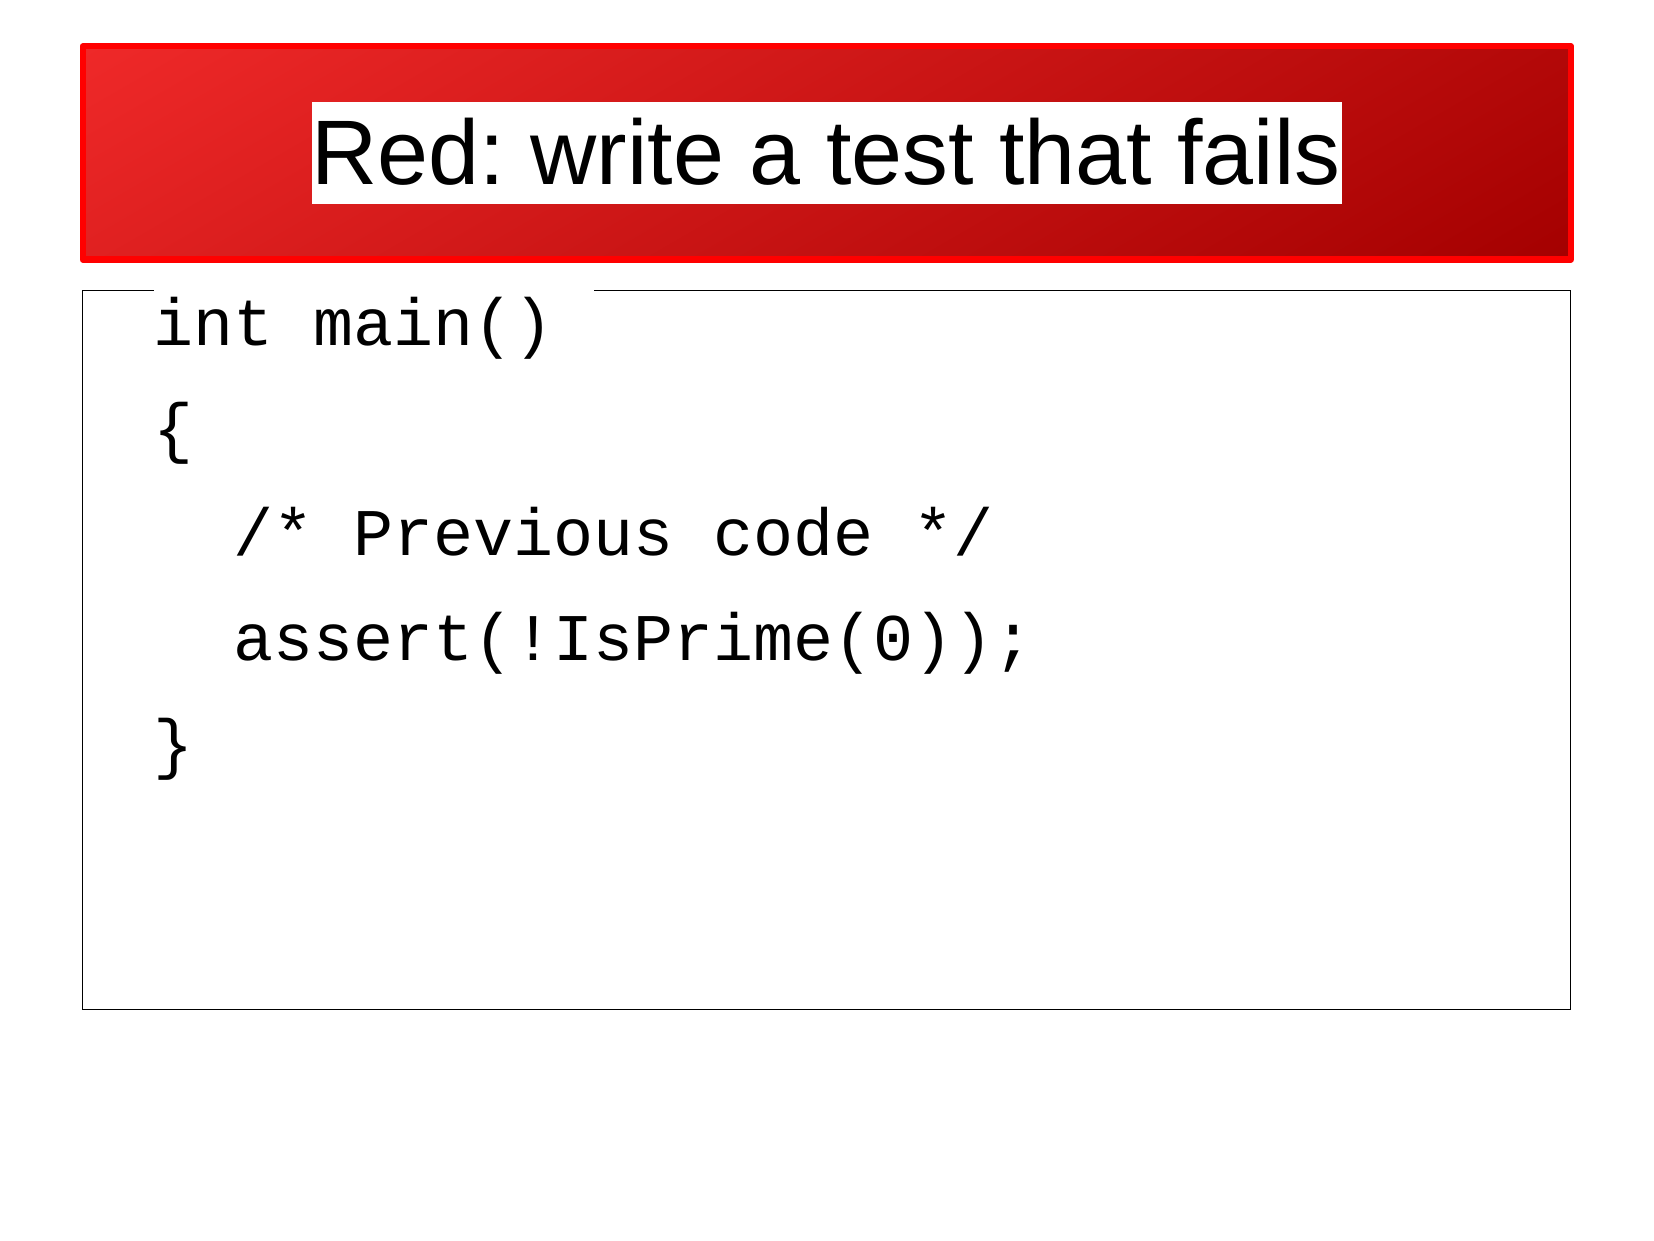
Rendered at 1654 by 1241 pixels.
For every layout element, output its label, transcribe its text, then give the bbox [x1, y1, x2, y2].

title Red: write a test that fails [82, 46, 1571, 260]
list int main() { /* Previous code */ assert(!IsPrime(0)); } [82, 290, 1571, 1010]
